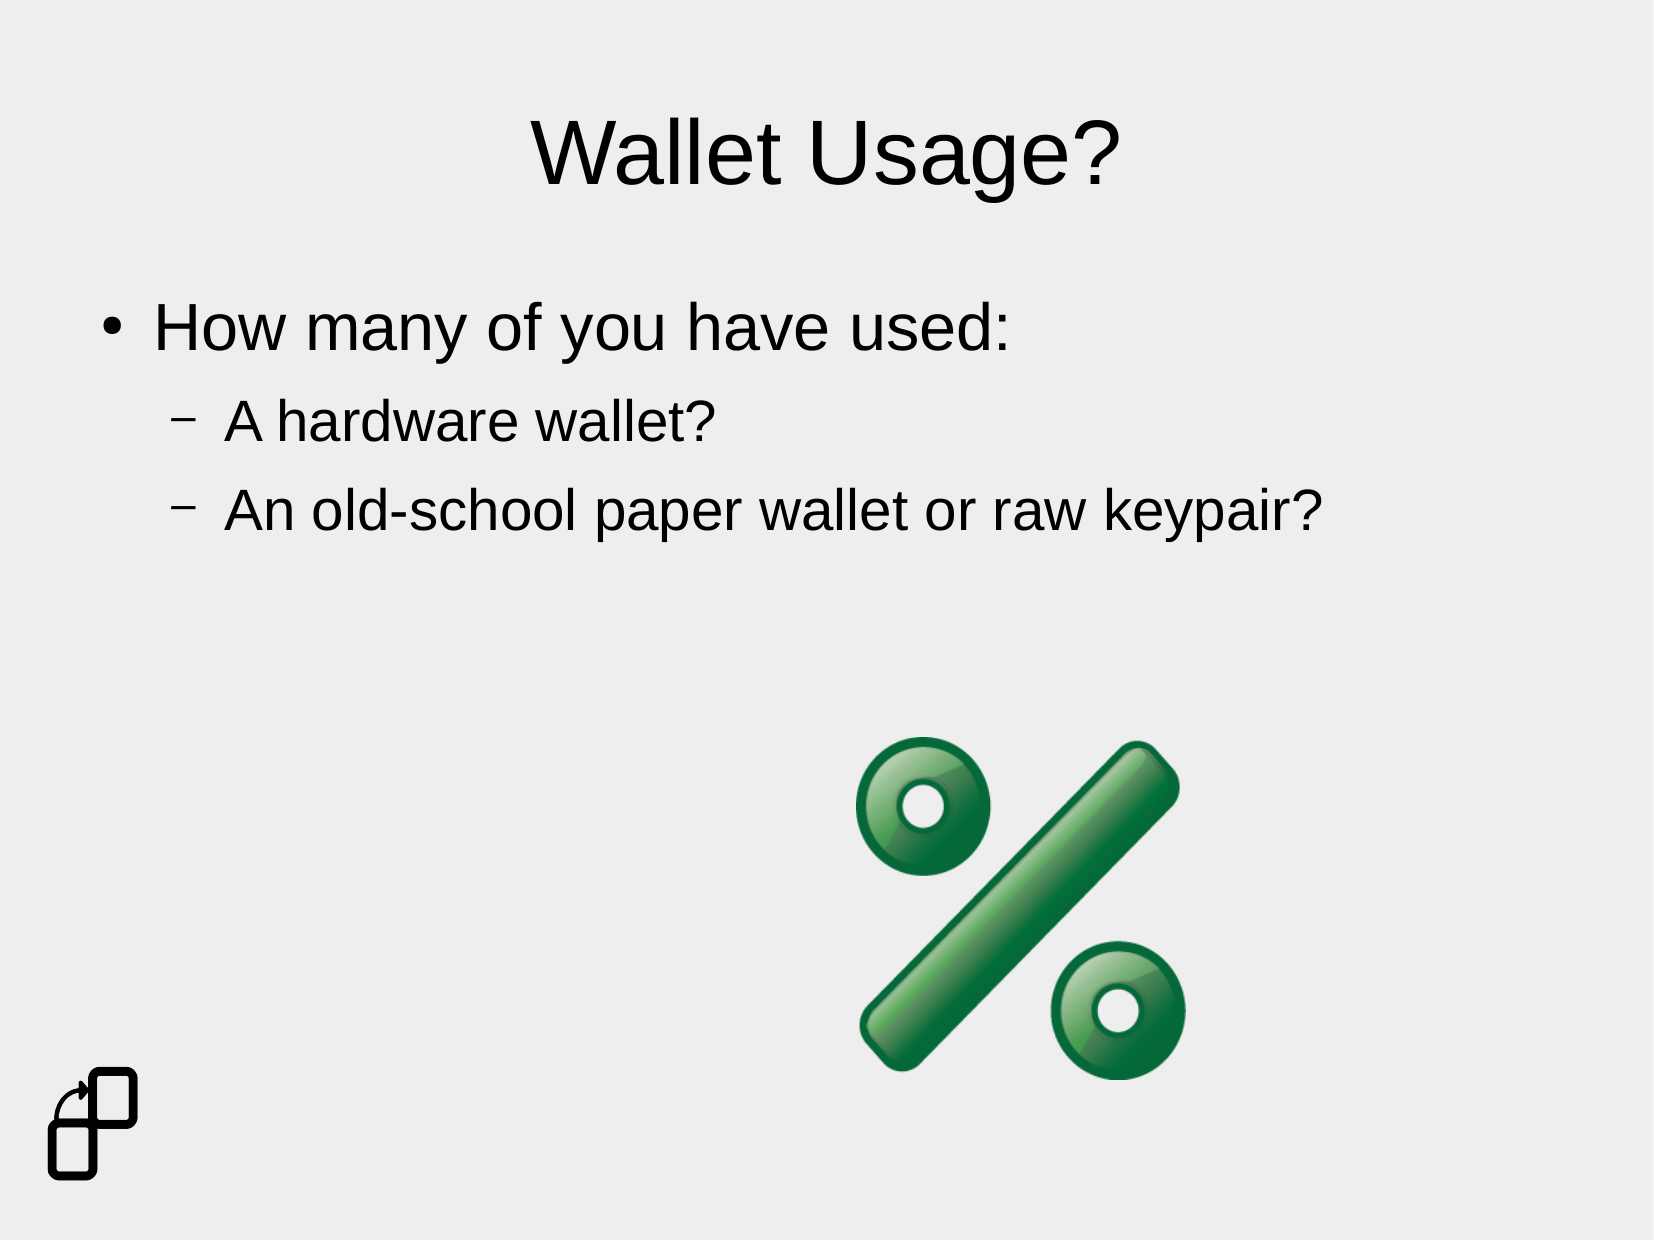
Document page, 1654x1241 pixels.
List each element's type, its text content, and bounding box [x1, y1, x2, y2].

list How many of you have used: A hardware wallet? An old-school paper wallet or raw keypair? [82, 290, 1571, 1010]
picture [30, 1062, 153, 1186]
picture [856, 737, 1186, 1081]
title Wallet Usage? [82, 49, 1571, 257]
